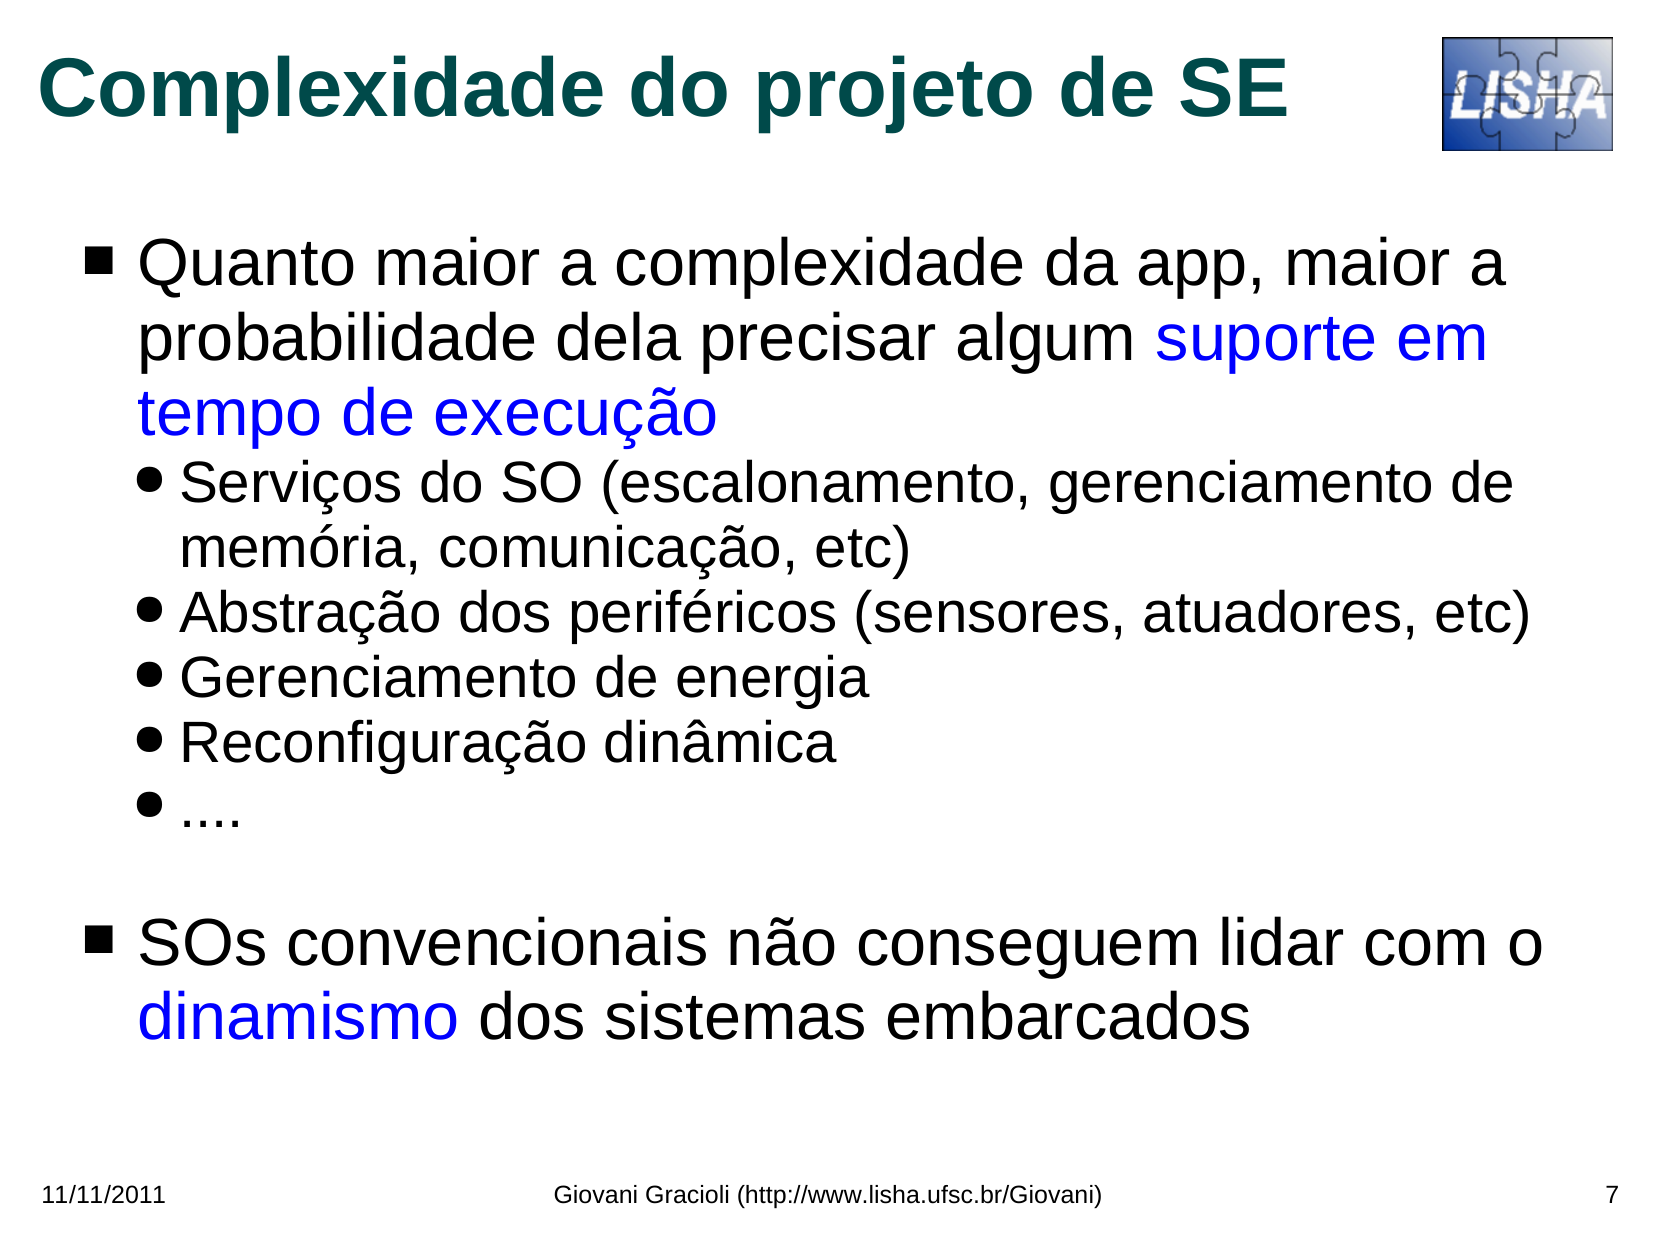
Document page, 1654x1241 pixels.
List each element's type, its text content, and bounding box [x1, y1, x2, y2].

picture [1442, 37, 1613, 151]
list Quanto maior a complexidade da app, maior a probabilidade dela precisar algum suporte em tempo de execução Serviços do SO (escalonamento, gerenciamento de memória, comunicação, etc) Abstração dos periféricos (sensores, atuadores, etc) Gerenciamento de energia Reconfiguração dinâmica .... SOs convencionais não conseguem lidar com o dinamismo dos sistemas embarcados [37, 225, 1613, 1163]
title Complexidade do projeto de SE [37, 37, 1426, 151]
